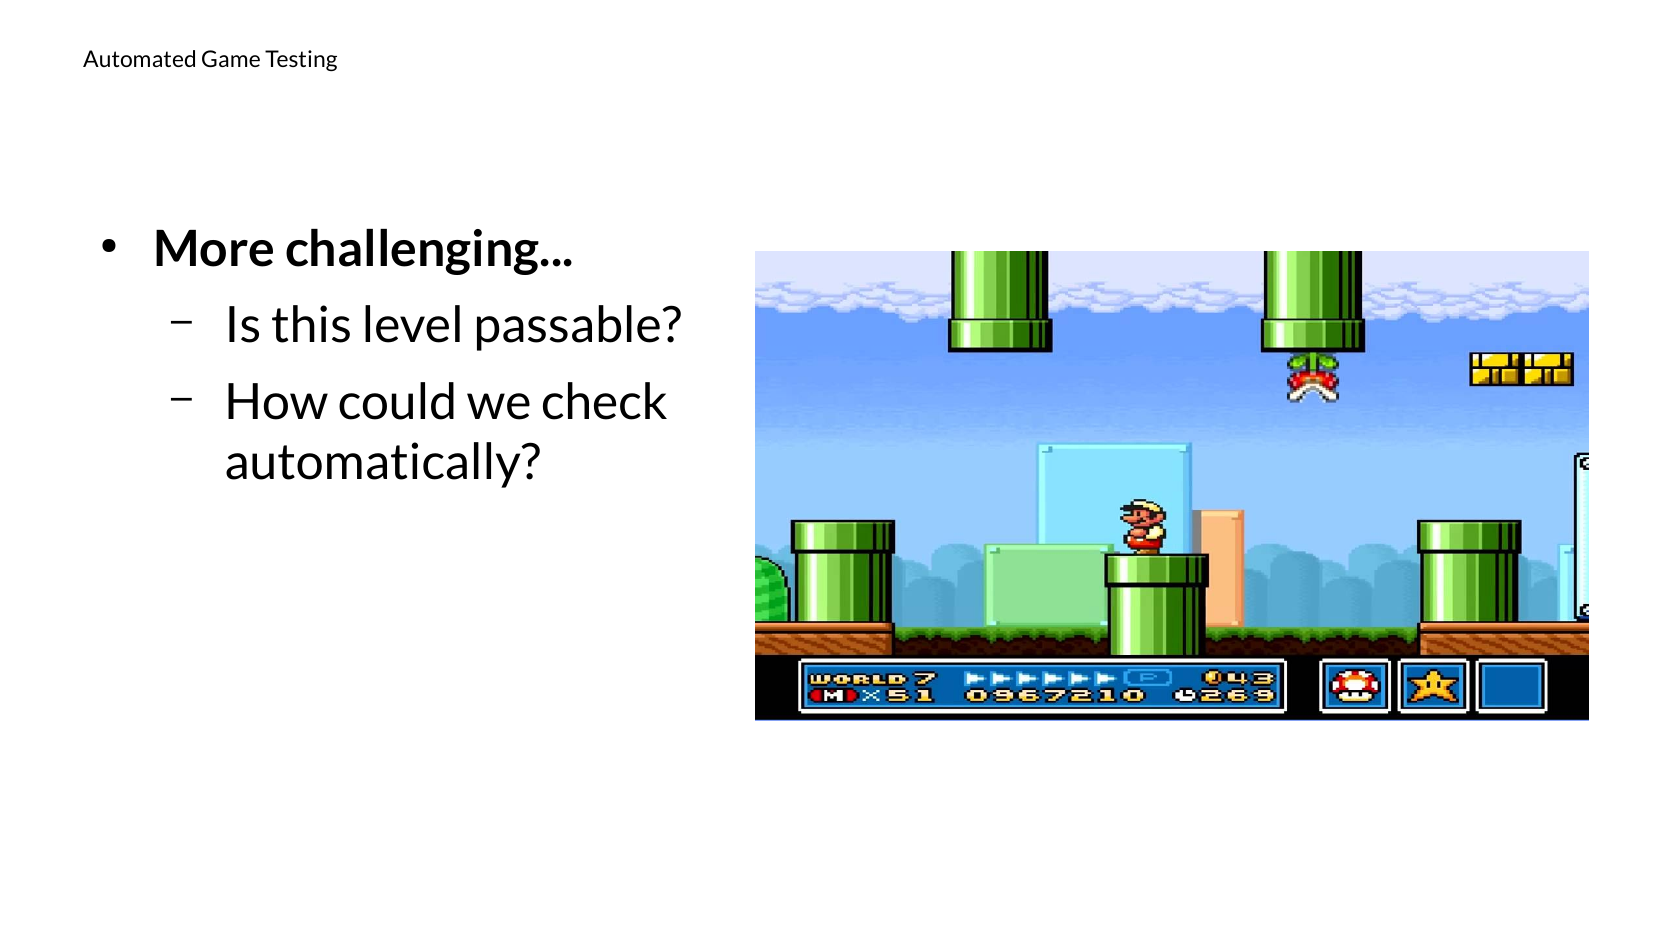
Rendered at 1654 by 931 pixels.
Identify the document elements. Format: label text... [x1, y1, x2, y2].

picture [755, 251, 1589, 721]
title Automated Game Testing [83, 0, 1571, 119]
list More challenging... Is this level passable? How could we check automatically? [82, 217, 809, 839]
